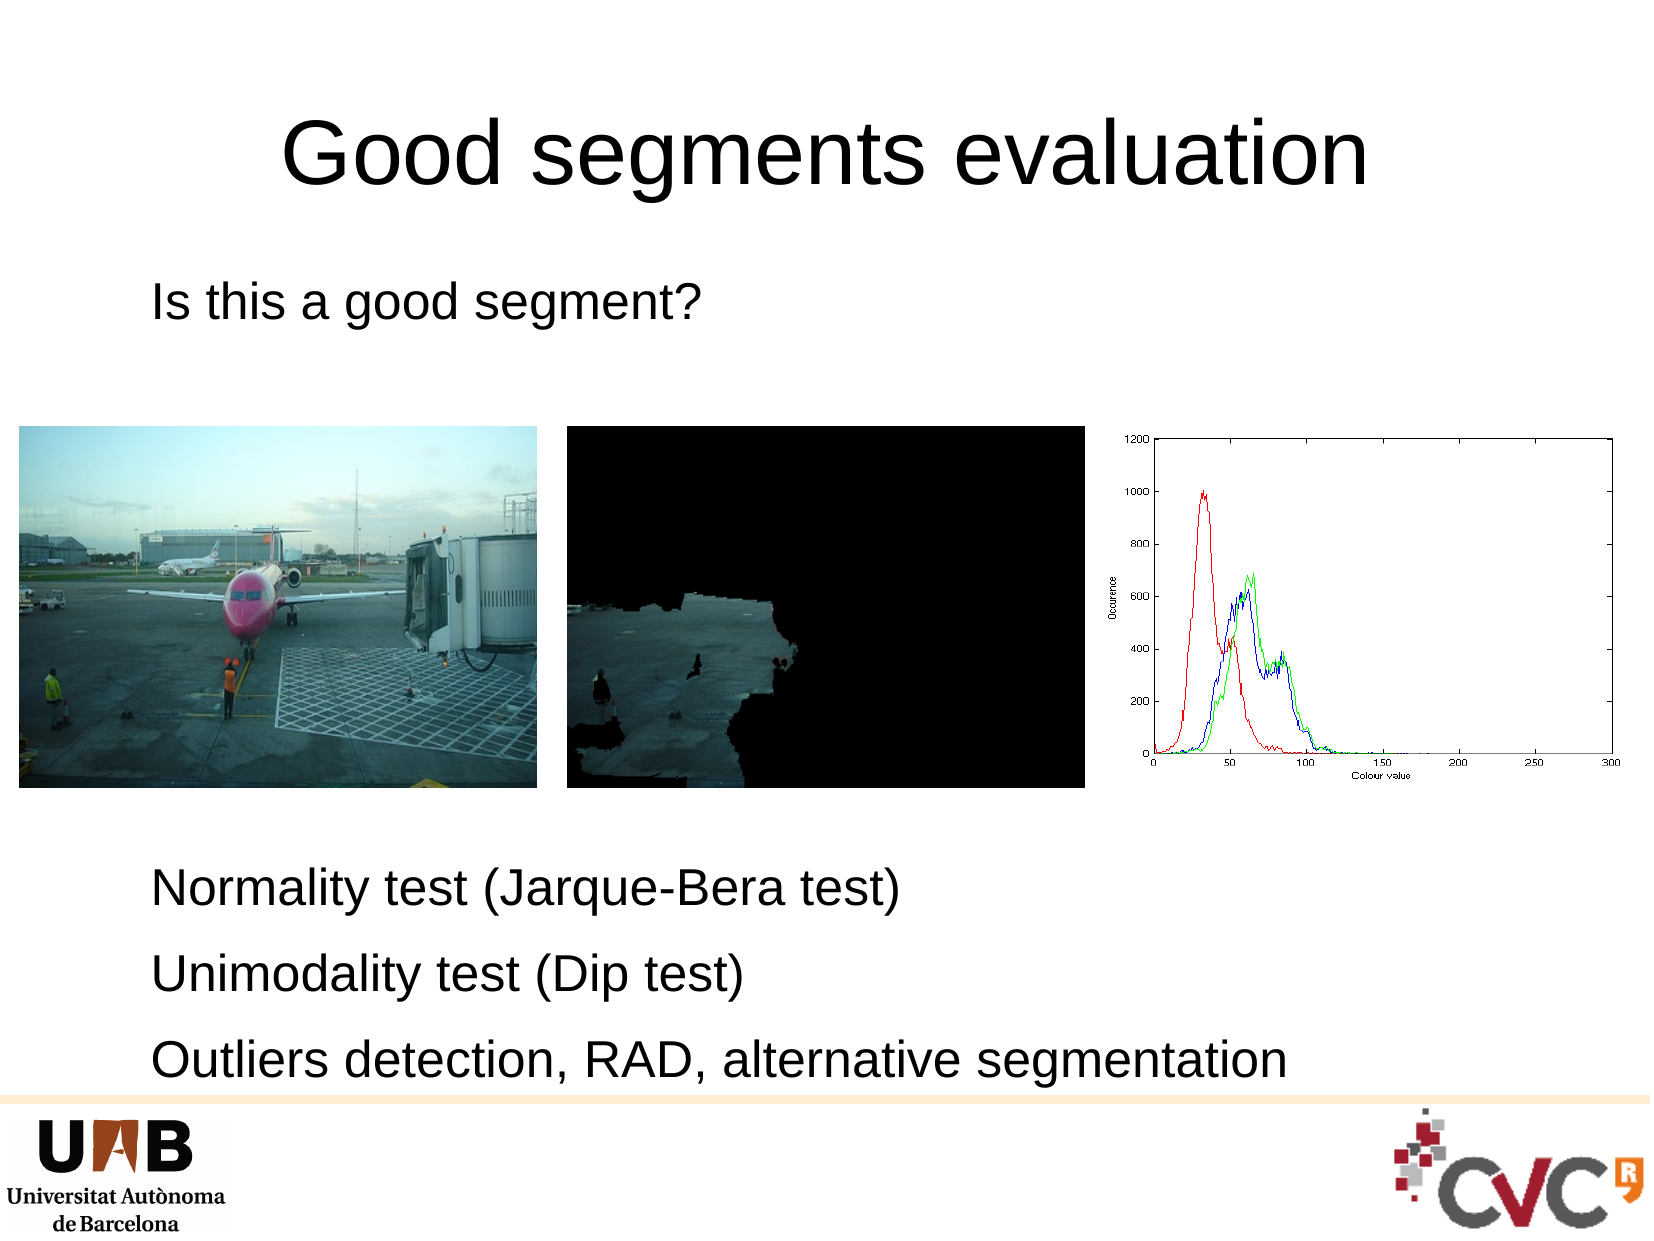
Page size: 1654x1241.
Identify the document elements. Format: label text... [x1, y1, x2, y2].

picture [7, 1119, 226, 1232]
picture [1393, 1107, 1650, 1235]
list Is this a good segment? Normality test (Jarque-Bera test) Unimodality test (Dip test) Outliers detection, RAD, alternative segmentation [82, 272, 1571, 1091]
picture [1107, 432, 1625, 788]
picture [567, 426, 1085, 788]
title Good segments evaluation [82, 56, 1571, 250]
picture [19, 426, 537, 788]
